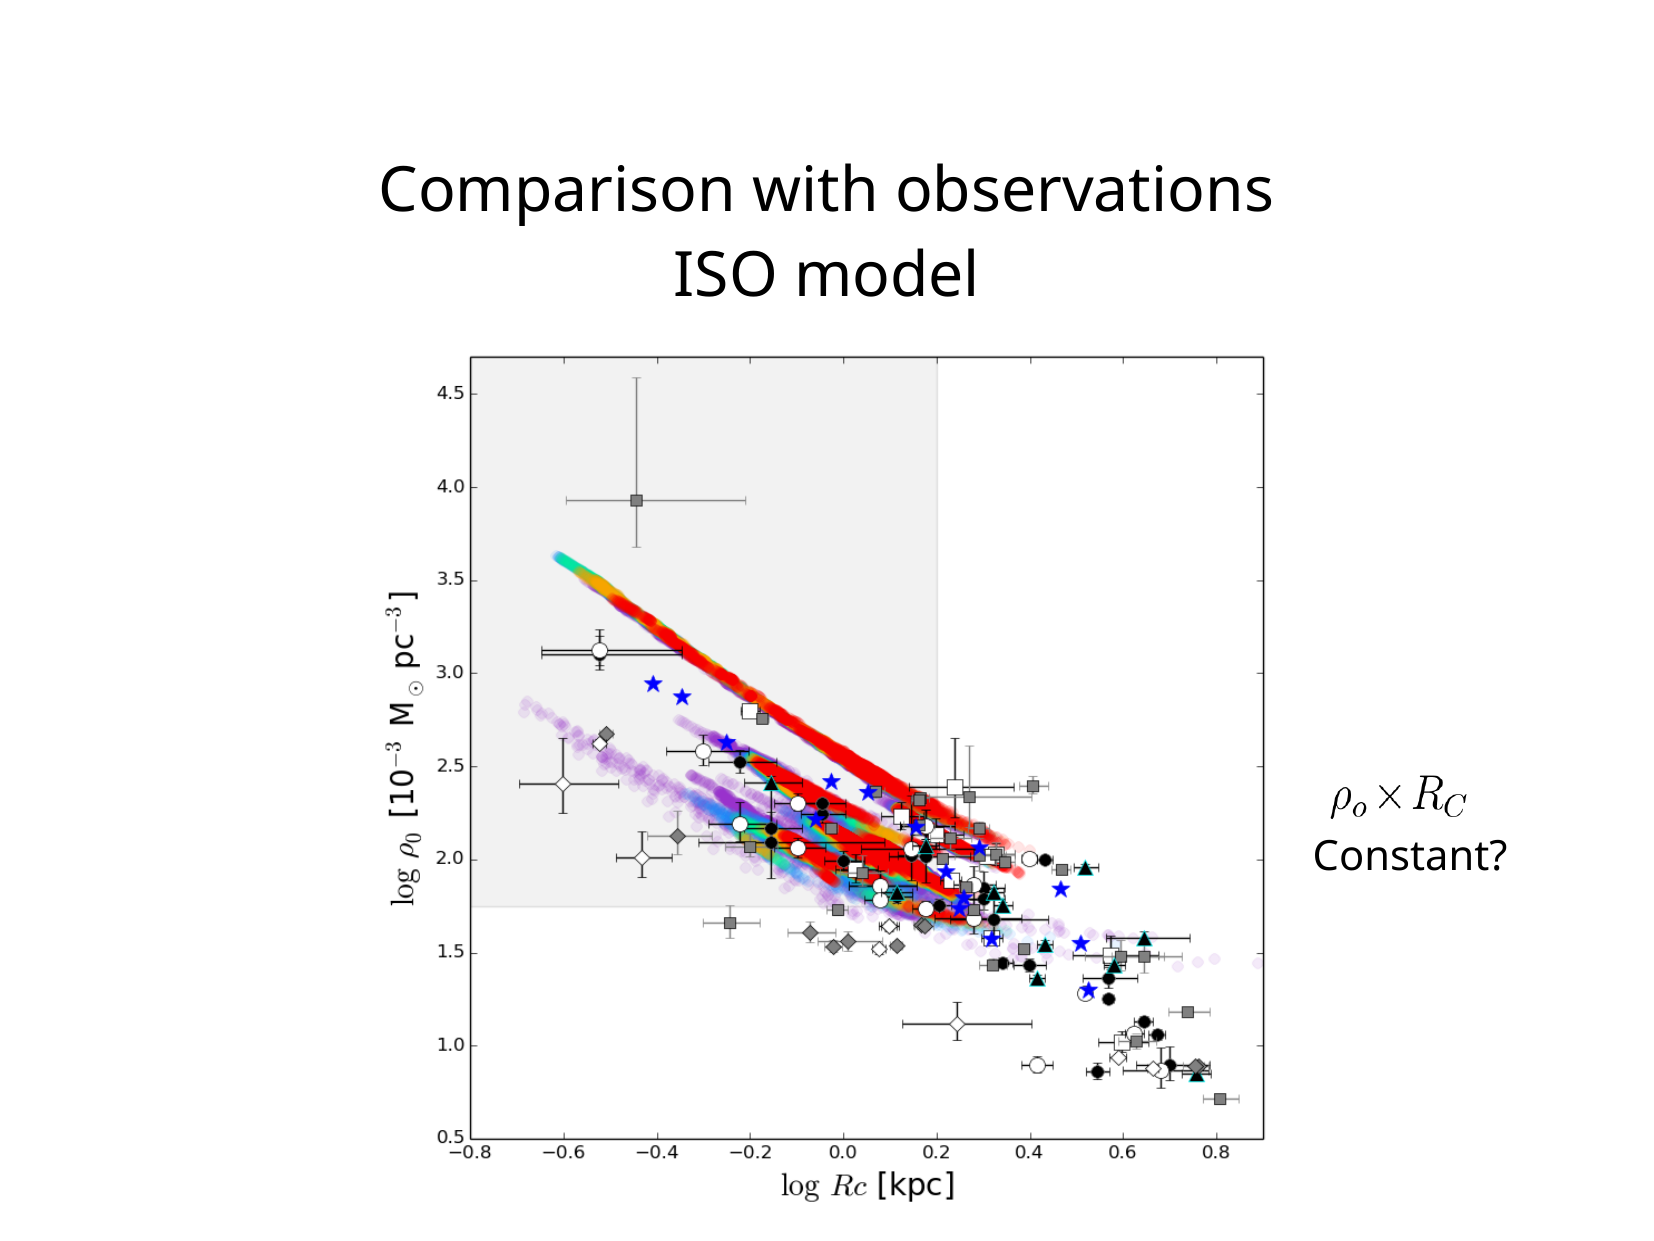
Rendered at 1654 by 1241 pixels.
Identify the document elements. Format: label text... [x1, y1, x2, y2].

title Comparison with observations ISO model [83, 149, 1572, 311]
picture [0, 0, 1654, 1241]
title Constant? [1305, 792, 1516, 916]
